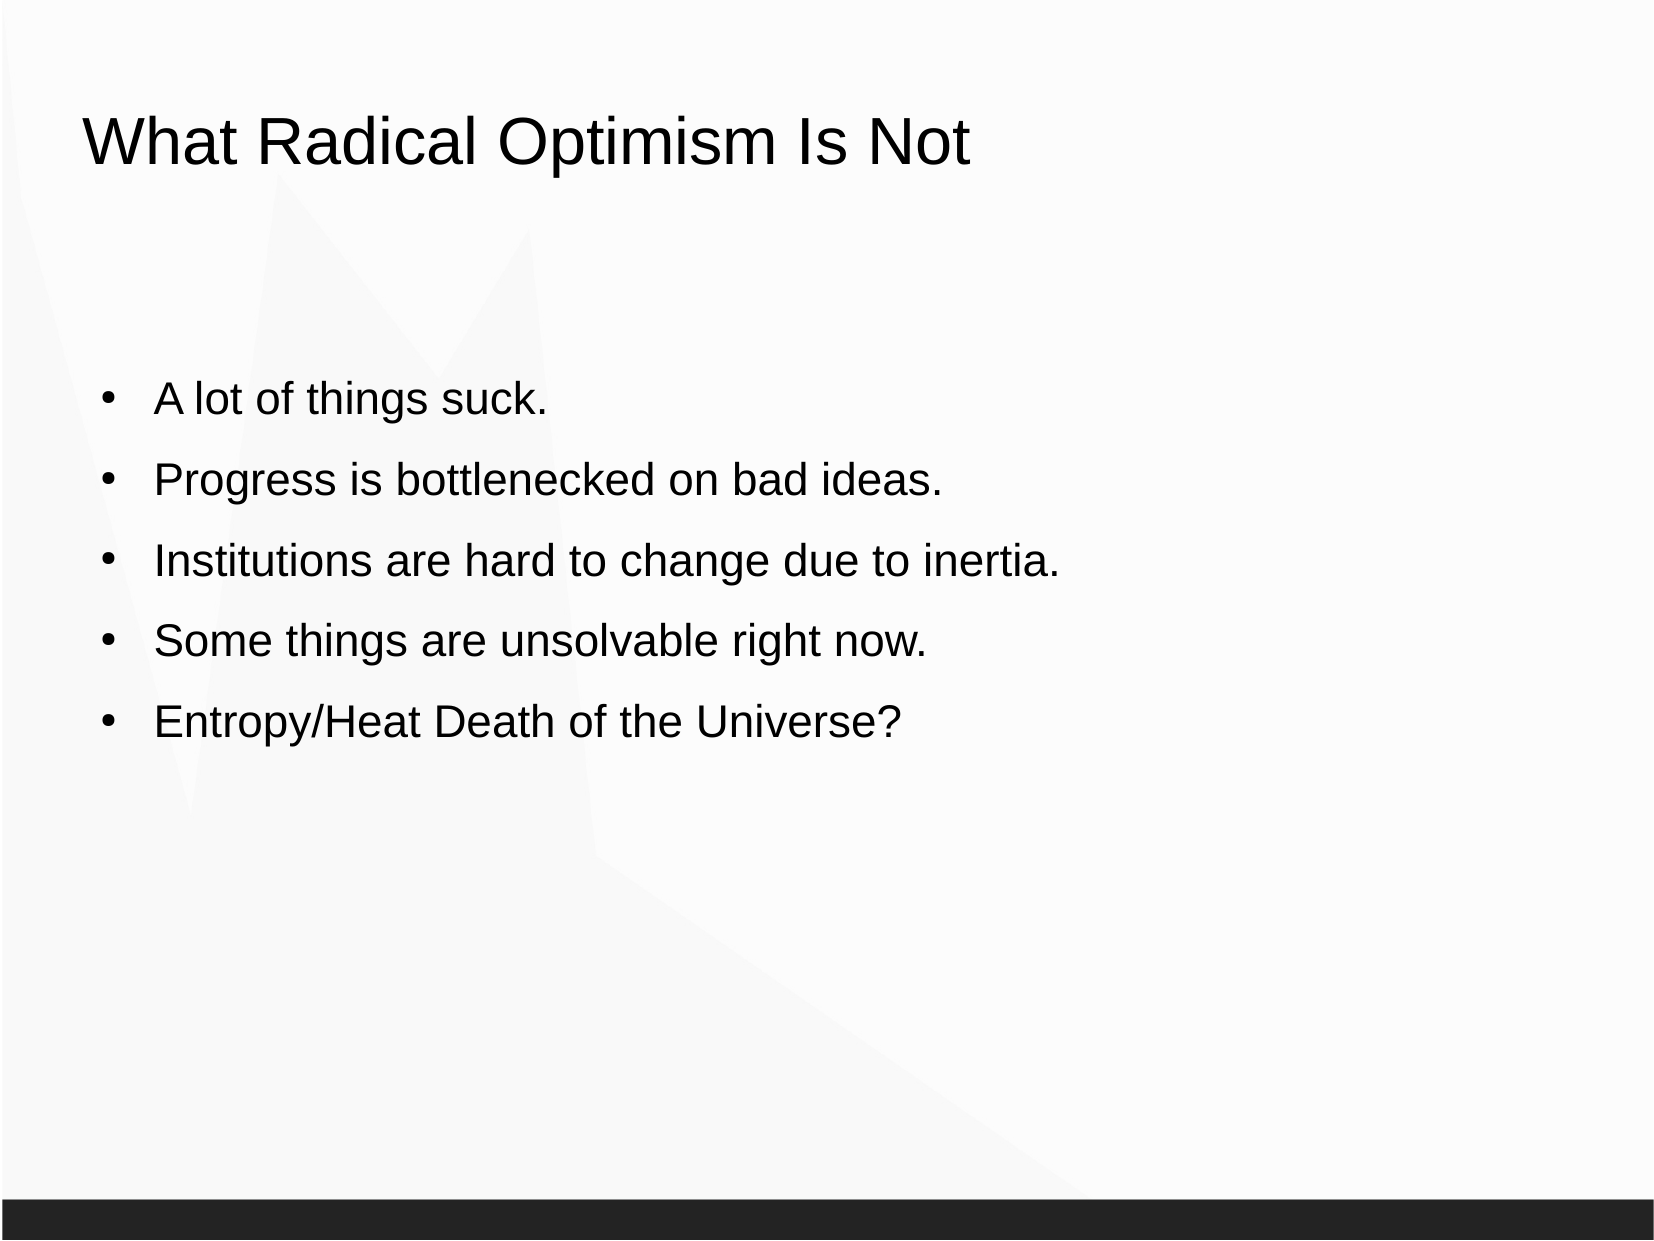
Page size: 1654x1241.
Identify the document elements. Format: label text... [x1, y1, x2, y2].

picture [2, 0, 1654, 1241]
title What Radical Optimism Is Not [82, 45, 1571, 238]
list A lot of things suck. Progress is bottlenecked on bad ideas. Institutions are hard to change due to inertia. Some things are unsolvable right now. Entropy/Heat Death of the Universe? [82, 372, 1571, 1013]
